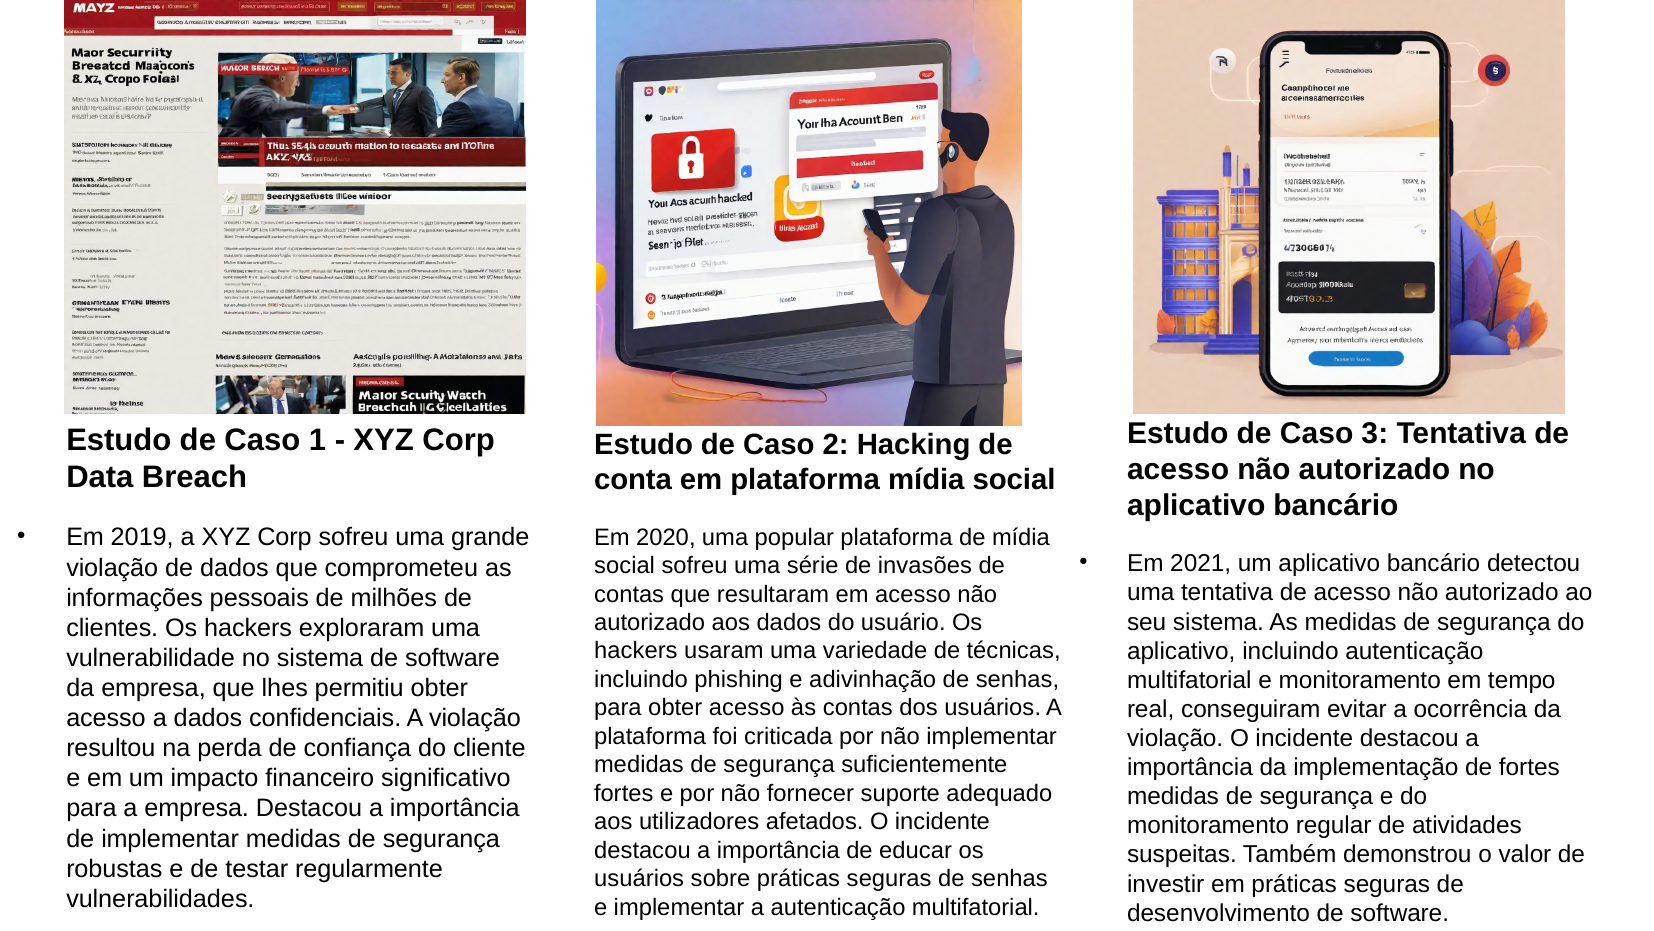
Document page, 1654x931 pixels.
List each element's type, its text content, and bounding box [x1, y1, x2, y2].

list Estudo de Caso 1 - XYZ Corp Data Breach Em 2019, a XYZ Corp sofreu uma grande violação de dados que comprometeu as informações pessoais de milhões de clientes. Os hackers exploraram uma vulnerabilidade no sistema de software da empresa, que lhes permitiu obter acesso a dados confidenciais. A violação resultou na perda de confiança do cliente e em um impacto financeiro significativo para a empresa. Destacou a importância de implementar medidas de segurança robustas e de testar regularmente vulnerabilidades. [0, 419, 532, 931]
picture [596, 0, 1022, 425]
list Estudo de Caso 2: Hacking de conta em plataforma mídia social Em 2020, uma popular plataforma de mídia social sofreu uma série de invasões de contas que resultaram em acesso não autorizado aos dados do usuário. Os hackers usaram uma variedade de técnicas, incluindo phishing e adivinhação de senhas, para obter acesso às contas dos usuários. A plataforma foi criticada por não implementar medidas de segurança suficientemente fortes e por não fornecer suporte adequado aos utilizadores afetados. O incidente destacou a importância de educar os usuários sobre práticas seguras de senhas e implementar a autenticação multifatorial. [531, 425, 1063, 931]
picture [1133, 0, 1565, 413]
list Estudo de Caso 3: Tentativa de acesso não autorizado no aplicativo bancário Em 2021, um aplicativo bancário detectou uma tentativa de acesso não autorizado ao seu sistema. As medidas de segurança do aplicativo, incluindo autenticação multifatorial e monitoramento em tempo real, conseguiram evitar a ocorrência da violação. O incidente destacou a importância da implementação de fortes medidas de segurança e do monitoramento regular de atividades suspeitas. Também demonstrou o valor de investir em práticas seguras de desenvolvimento de software. [1063, 413, 1595, 931]
picture [64, 0, 526, 414]
